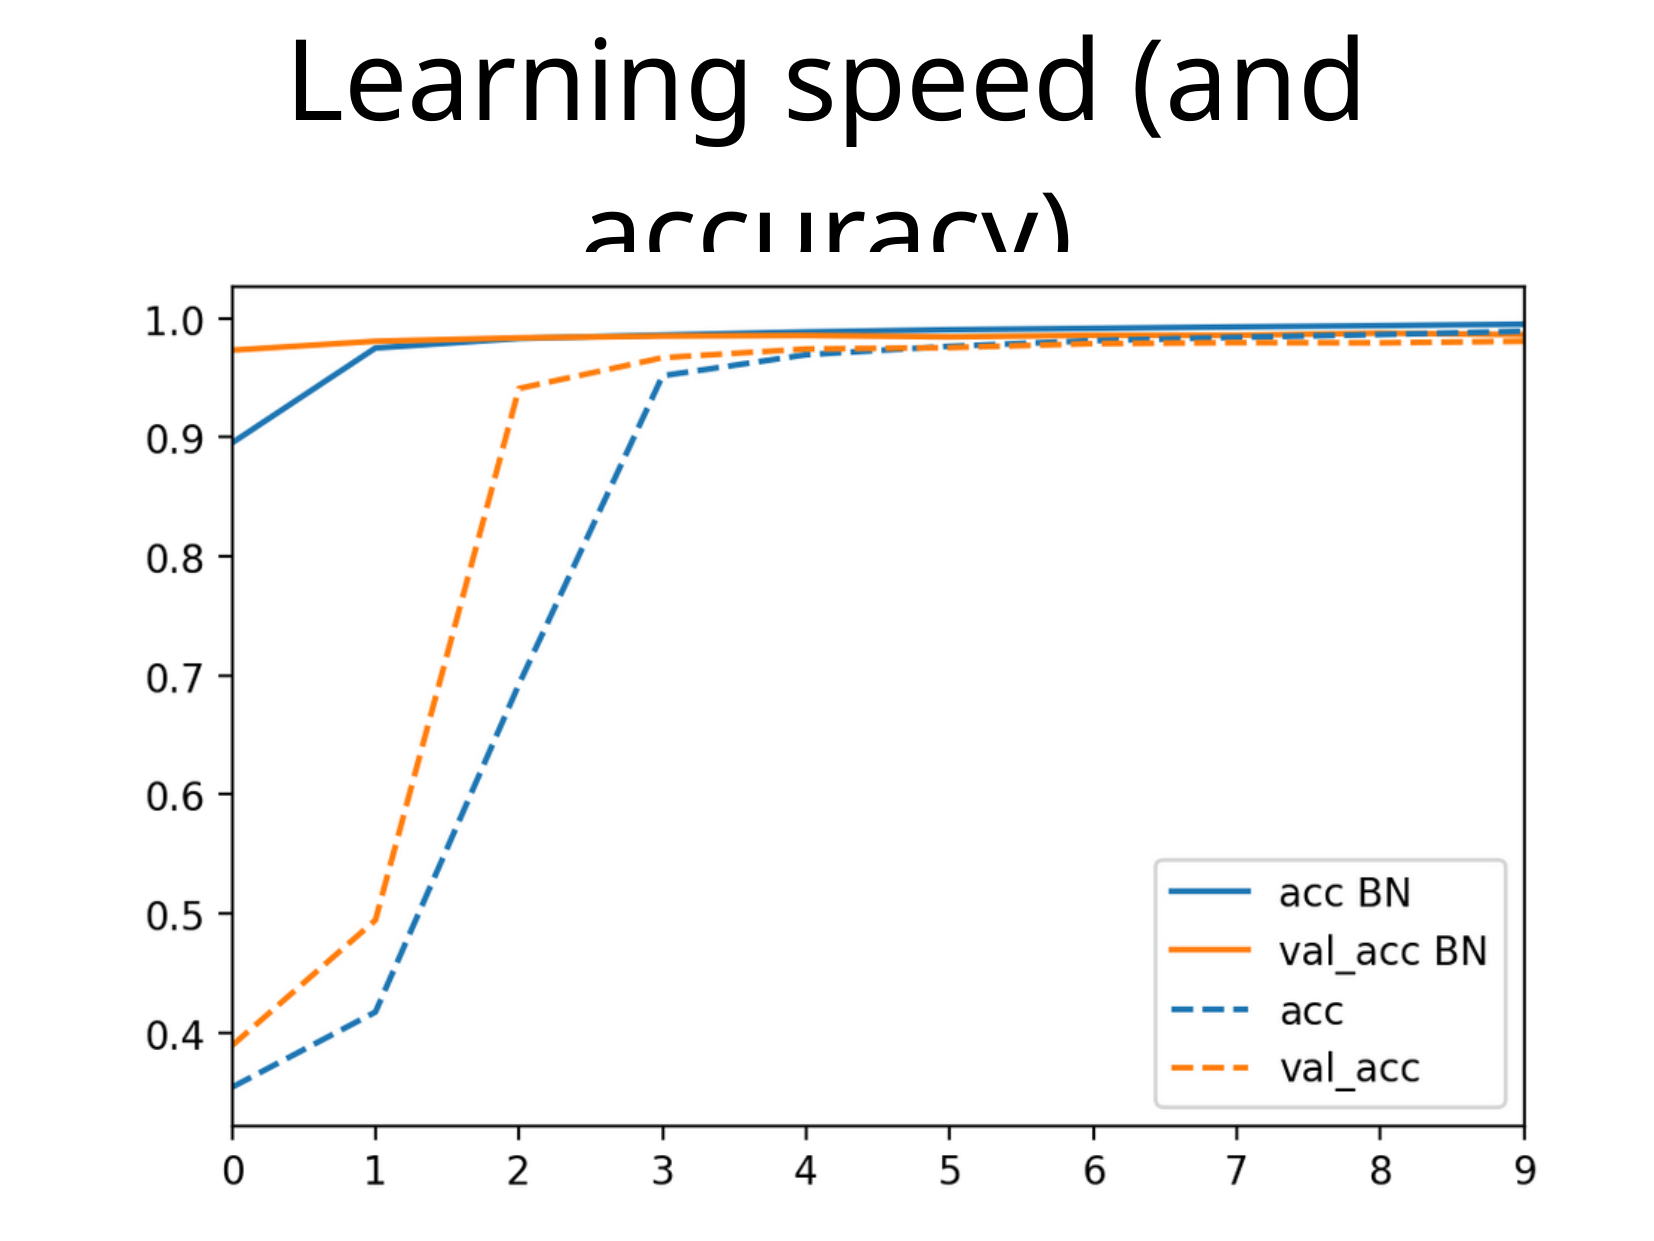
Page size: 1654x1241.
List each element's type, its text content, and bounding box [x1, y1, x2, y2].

title Learning speed (and accuracy) [82, 49, 1571, 257]
picture [119, 252, 1571, 1216]
